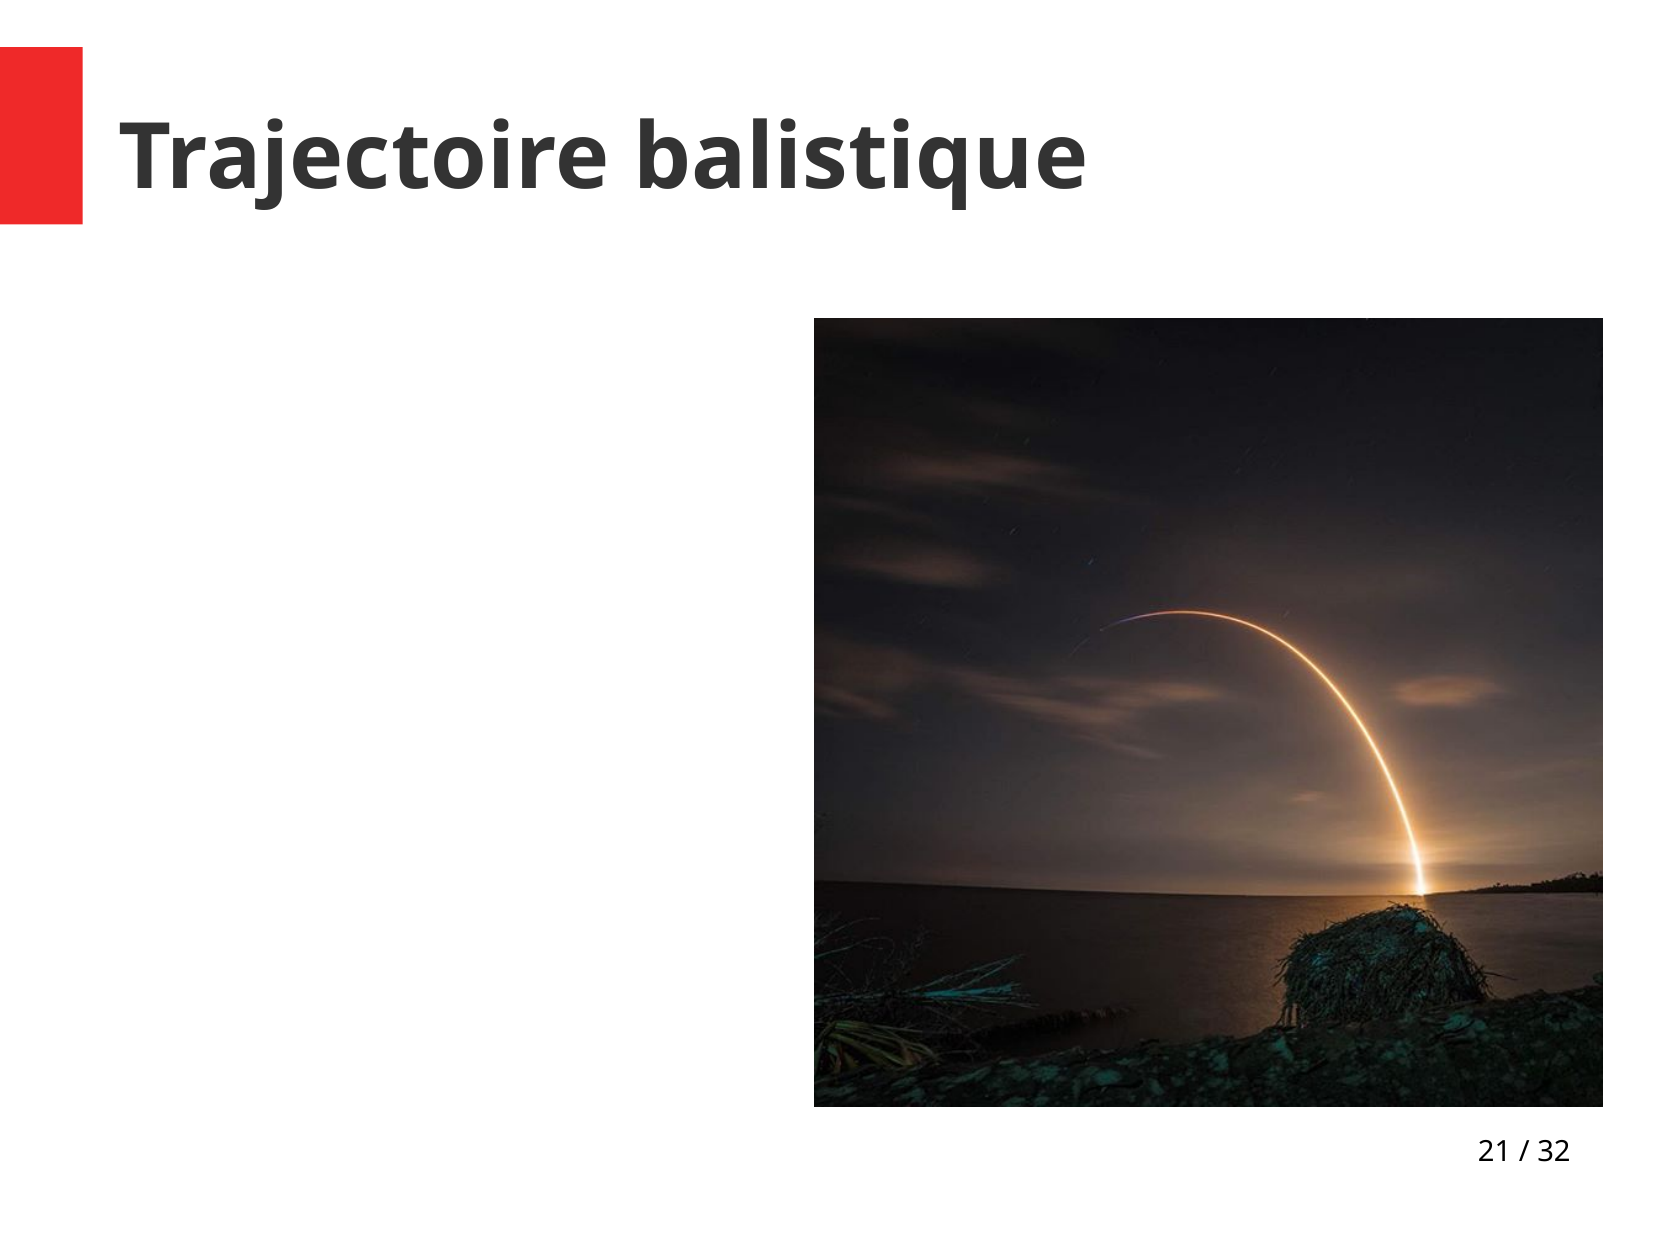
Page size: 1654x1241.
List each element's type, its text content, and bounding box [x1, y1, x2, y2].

title Trajectoire balistique [118, 49, 1571, 257]
picture [814, 318, 1603, 1107]
